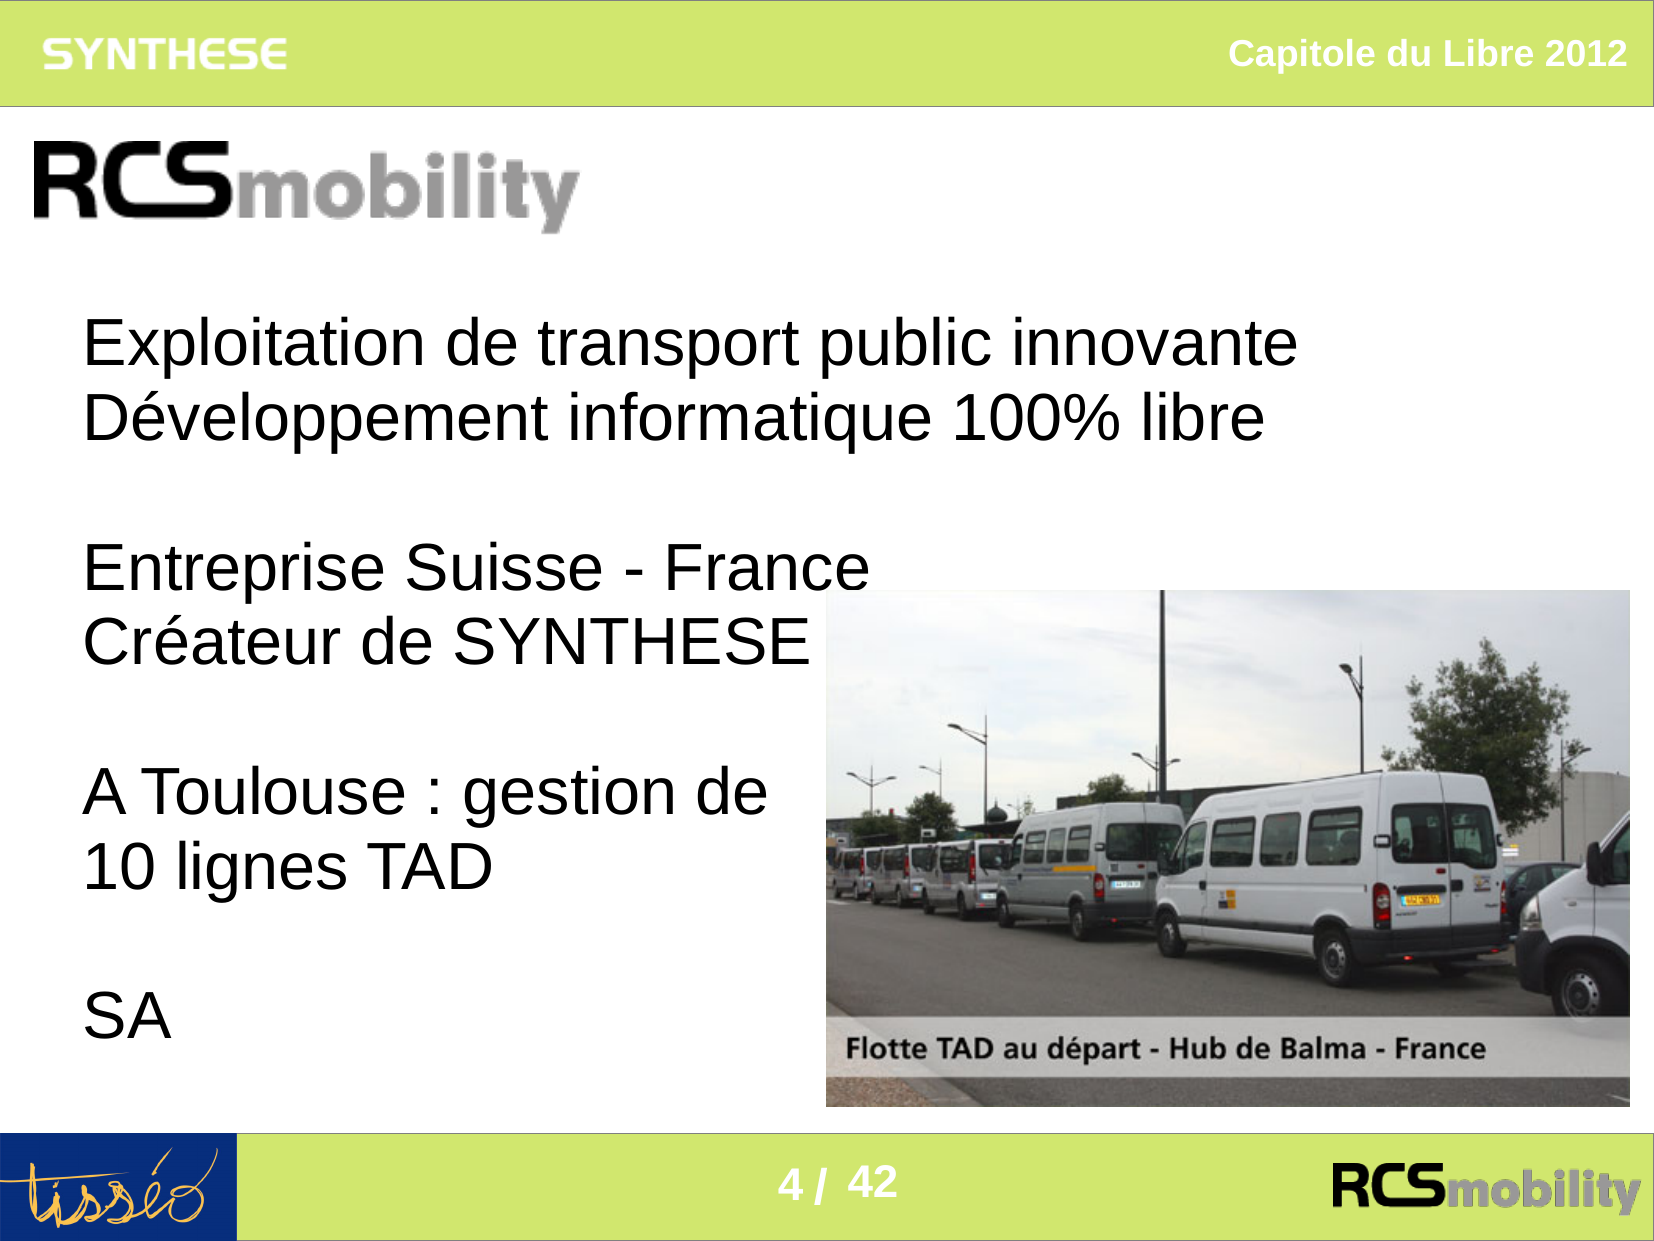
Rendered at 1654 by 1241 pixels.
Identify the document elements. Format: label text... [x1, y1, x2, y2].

picture [41, 35, 82, 73]
text_box 42 [832, 1149, 968, 1229]
text_box <numéro> [566, 1151, 819, 1241]
picture [1333, 1163, 1642, 1217]
picture [34, 141, 82, 237]
text_box / [237, 1133, 1654, 1241]
picture [0, 1133, 237, 1241]
picture [826, 590, 1630, 1107]
text_box Capitole du Libre 2012 [0, 0, 1654, 107]
text_box Exploitation de transport public innovante Développement informatique 100% libre Entreprise Suisse - France Créateur de SYNTHESE A Toulouse : gestion de 10 lignes TAD SA [82, 6, 1571, 1053]
